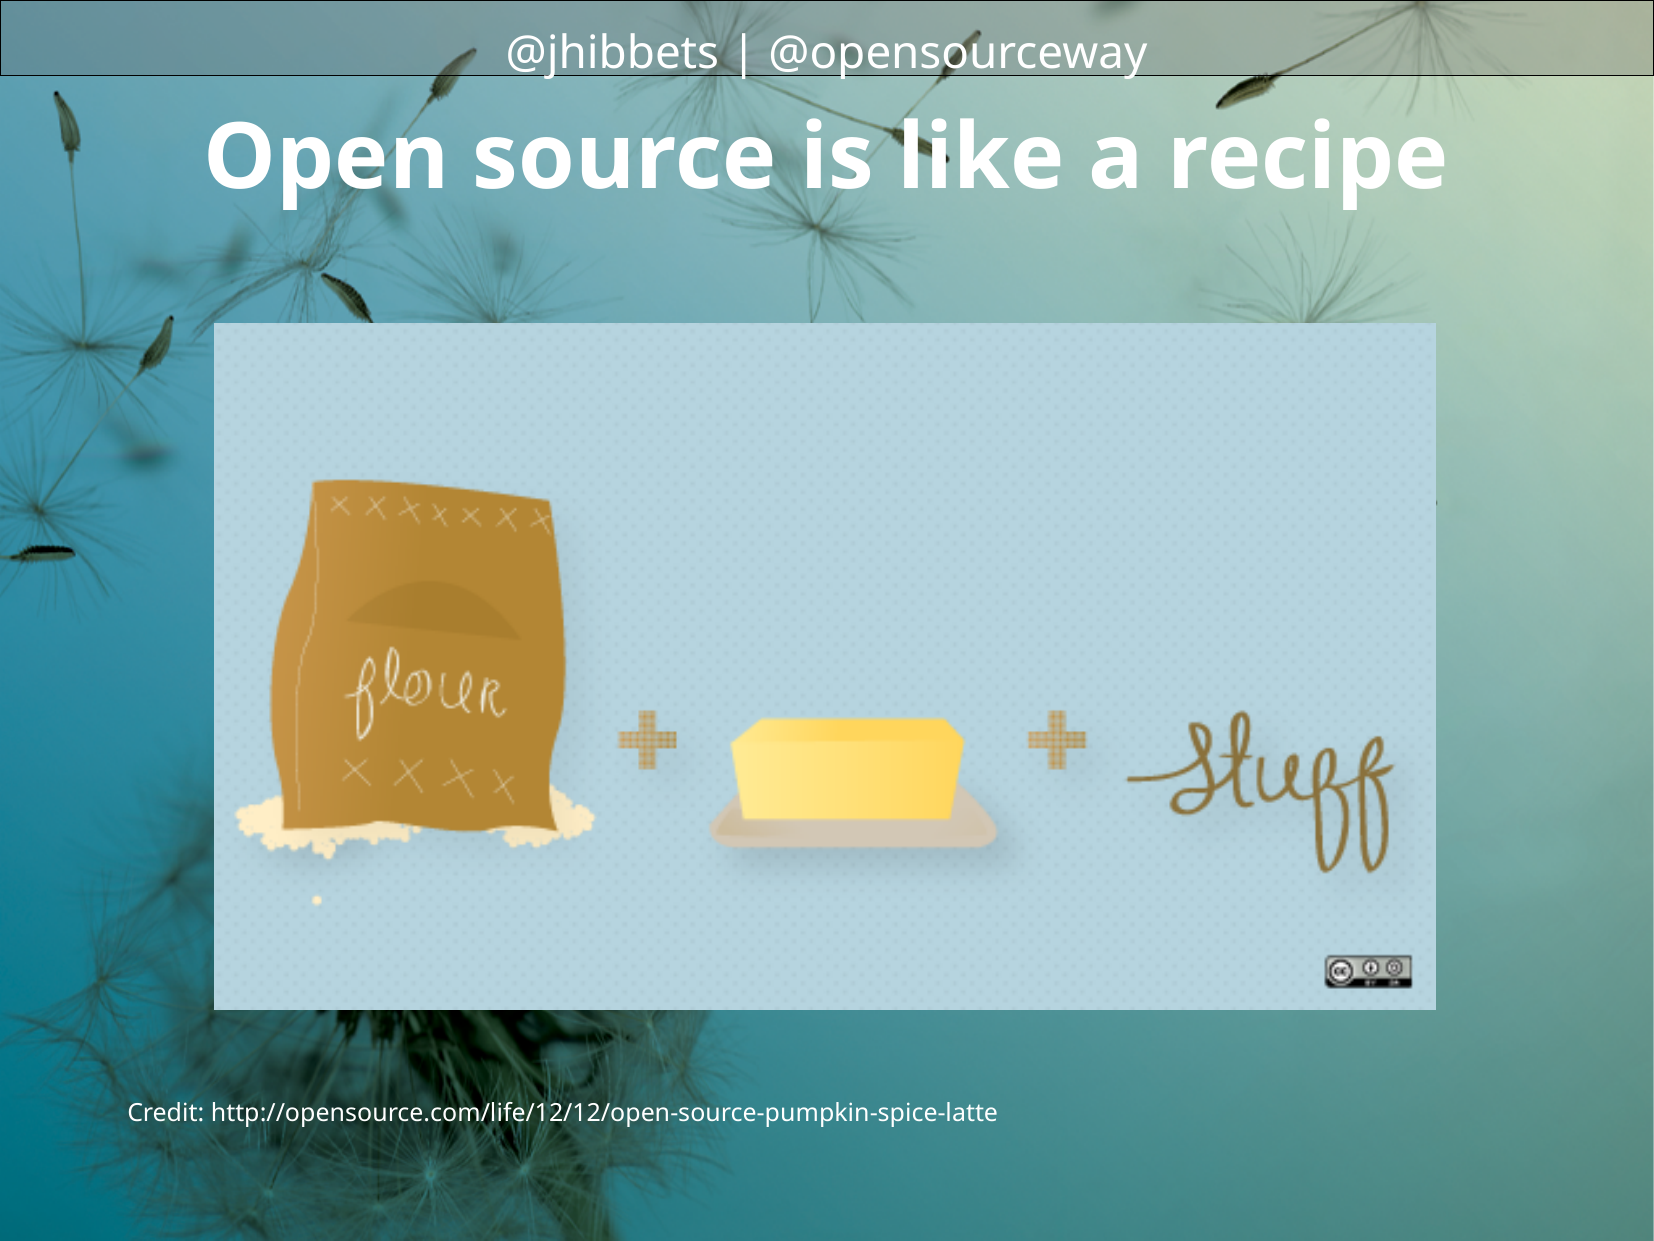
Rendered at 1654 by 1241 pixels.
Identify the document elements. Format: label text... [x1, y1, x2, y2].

title Open source is like a recipe [82, 49, 1571, 257]
text_box Credit: http://opensource.com/life/12/12/open-source-pumpkin-spice-latte [112, 1087, 1013, 1128]
picture [0, 76, 1654, 1241]
